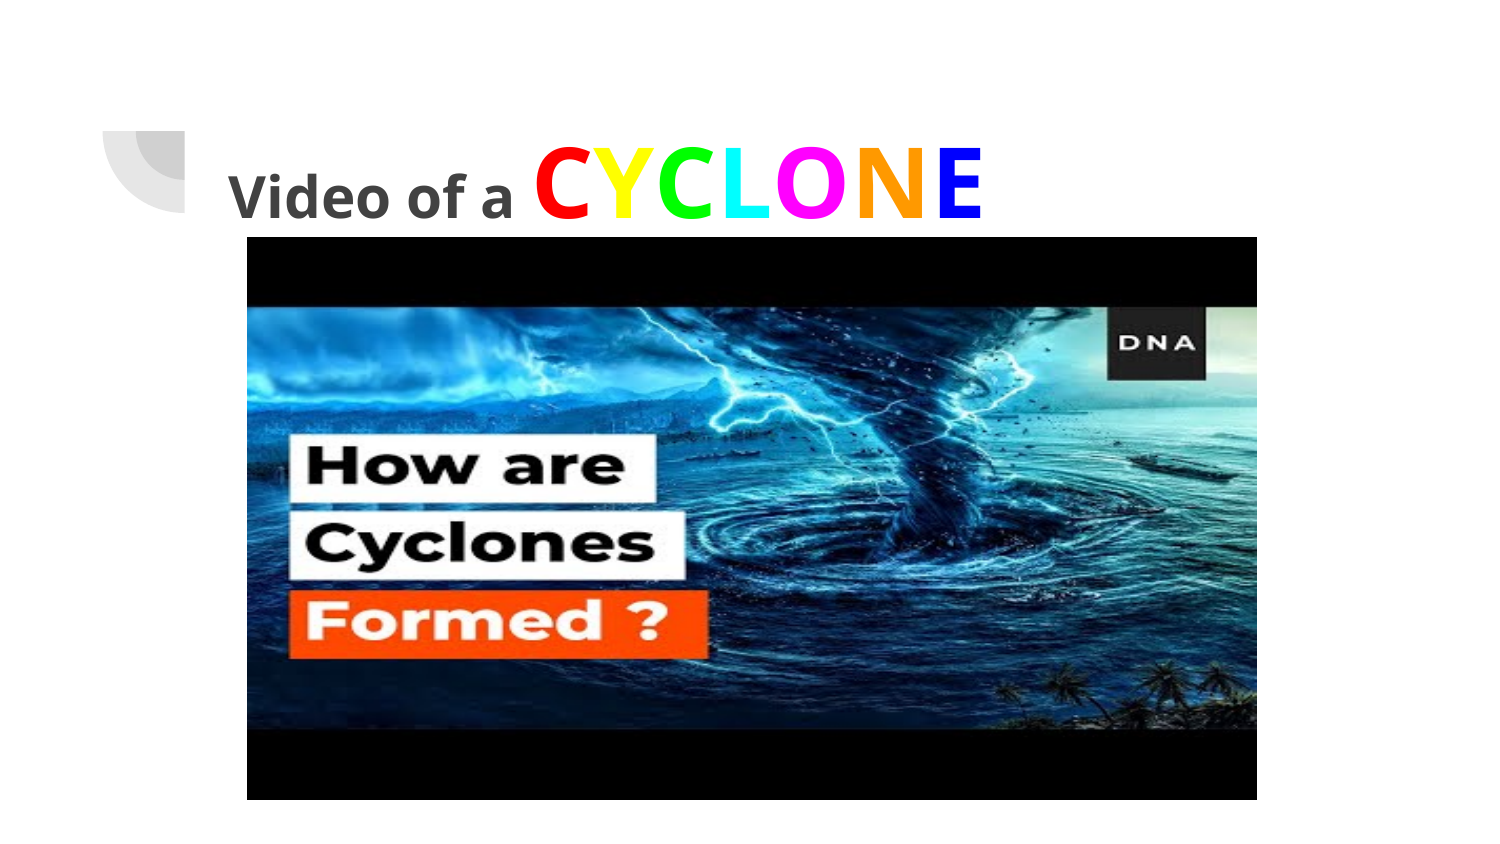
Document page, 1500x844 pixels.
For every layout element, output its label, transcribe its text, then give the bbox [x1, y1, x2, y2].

title Video of a CYCLONE [213, 98, 1368, 263]
picture [247, 237, 1257, 800]
